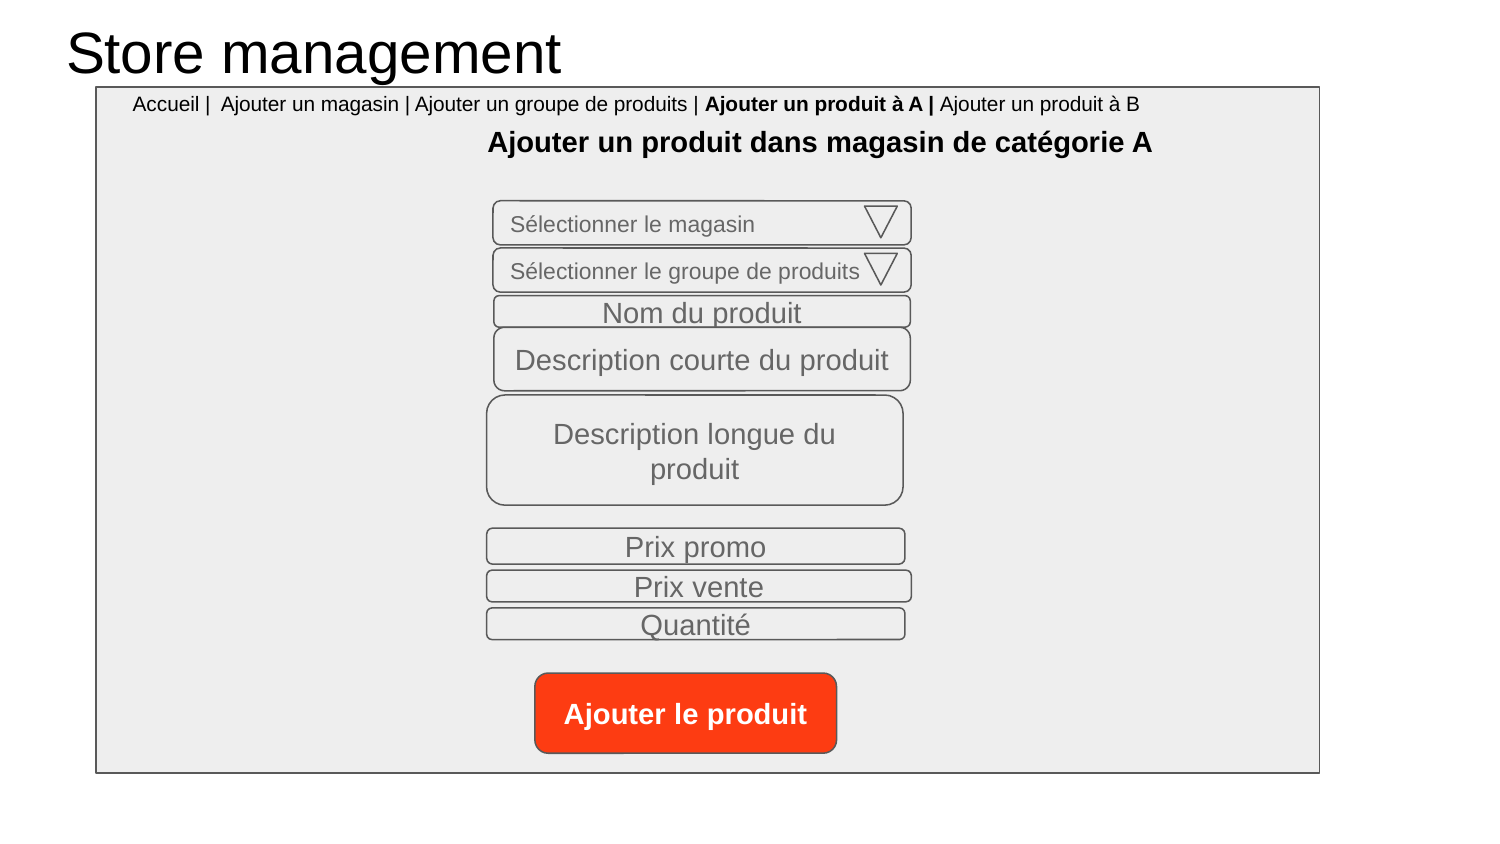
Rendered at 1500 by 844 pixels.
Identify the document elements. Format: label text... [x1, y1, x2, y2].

text_box Sélectionner le groupe de produits [492, 247, 912, 293]
text_box Quantité [486, 607, 905, 640]
text_box Prix promo [486, 528, 905, 565]
text_box Prix vente [486, 570, 912, 602]
title Store management [51, 0, 1449, 94]
text_box Description courte du produit [493, 327, 911, 391]
text_box [95, 86, 1320, 773]
text_box Sélectionner le magasin [492, 200, 912, 245]
text_box Ajouter un produit dans magasin de catégorie A [446, 118, 1194, 163]
text_box Nom du produit [493, 295, 911, 328]
text_box Ajouter le produit [534, 673, 837, 754]
text_box Accueil | Ajouter un magasin | Ajouter un groupe de produits | Ajouter un produit à A | Ajouter un produit à B [117, 86, 1313, 119]
text_box Quantité [644, 617, 659, 633]
text_box Description longue du produit [486, 394, 904, 506]
